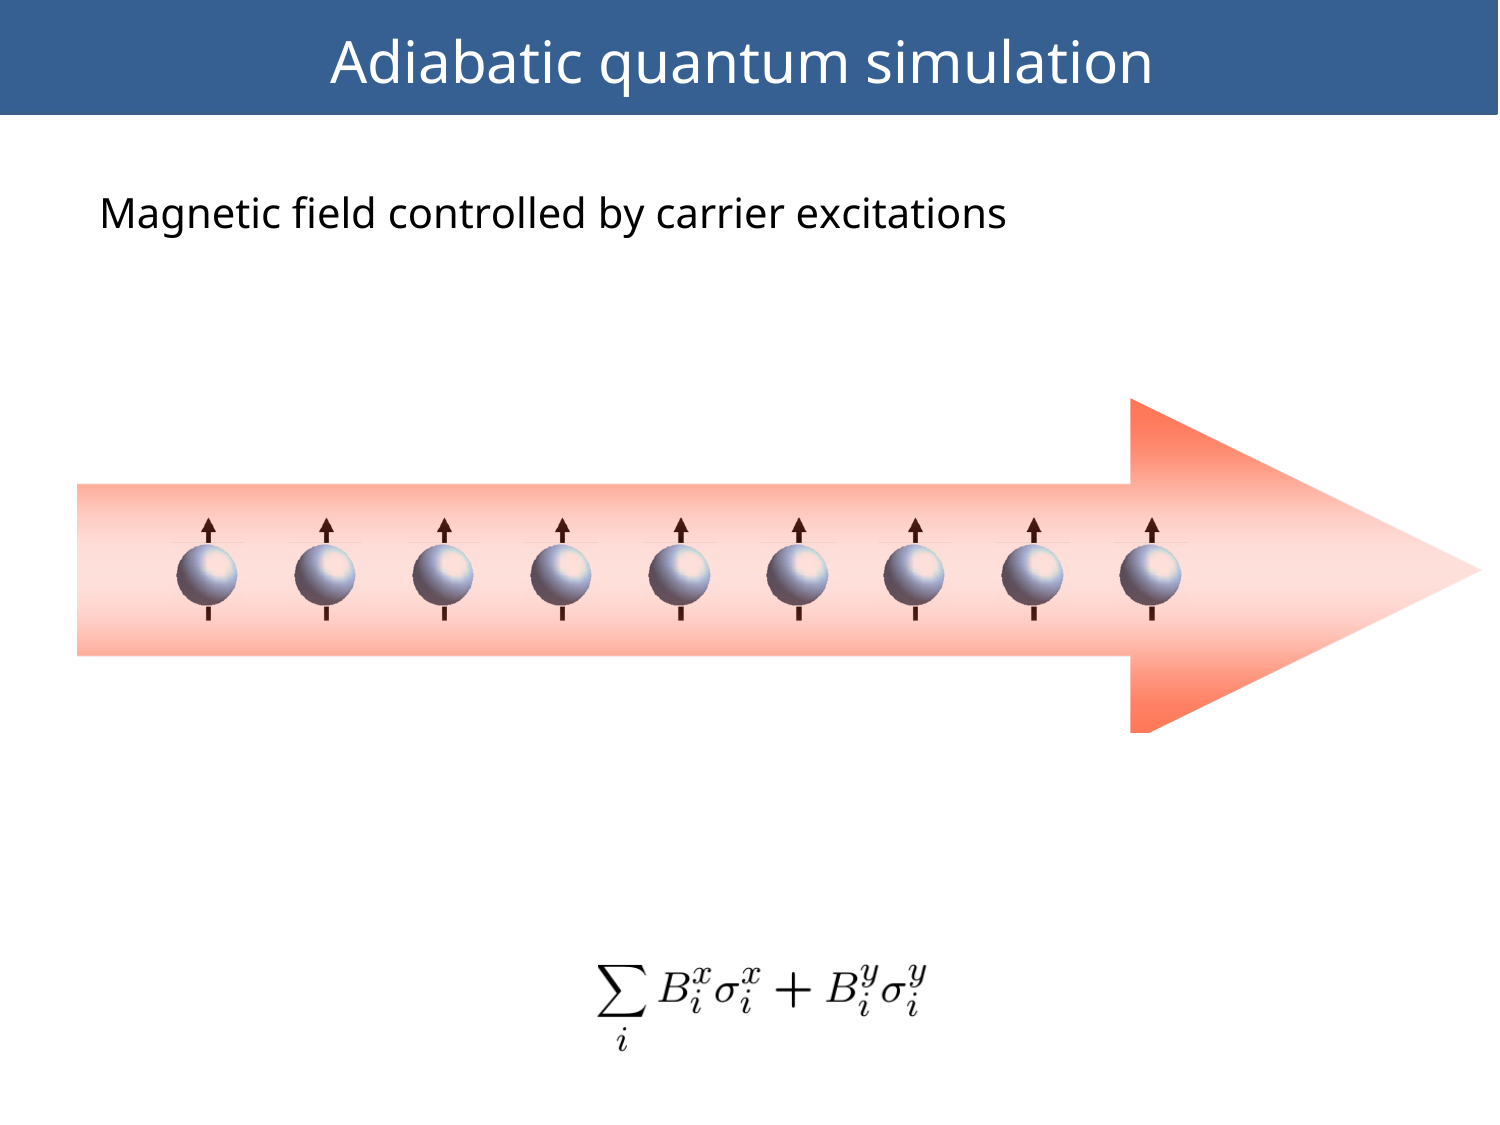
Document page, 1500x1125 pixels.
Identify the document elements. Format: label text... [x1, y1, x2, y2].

text_box Magnetic field controlled by carrier excitations [84, 179, 1173, 245]
text_box [23, 738, 1467, 1061]
picture [76, 397, 1483, 743]
picture [595, 915, 1337, 1061]
text_box Adiabatic quantum simulation [43, 17, 1442, 133]
